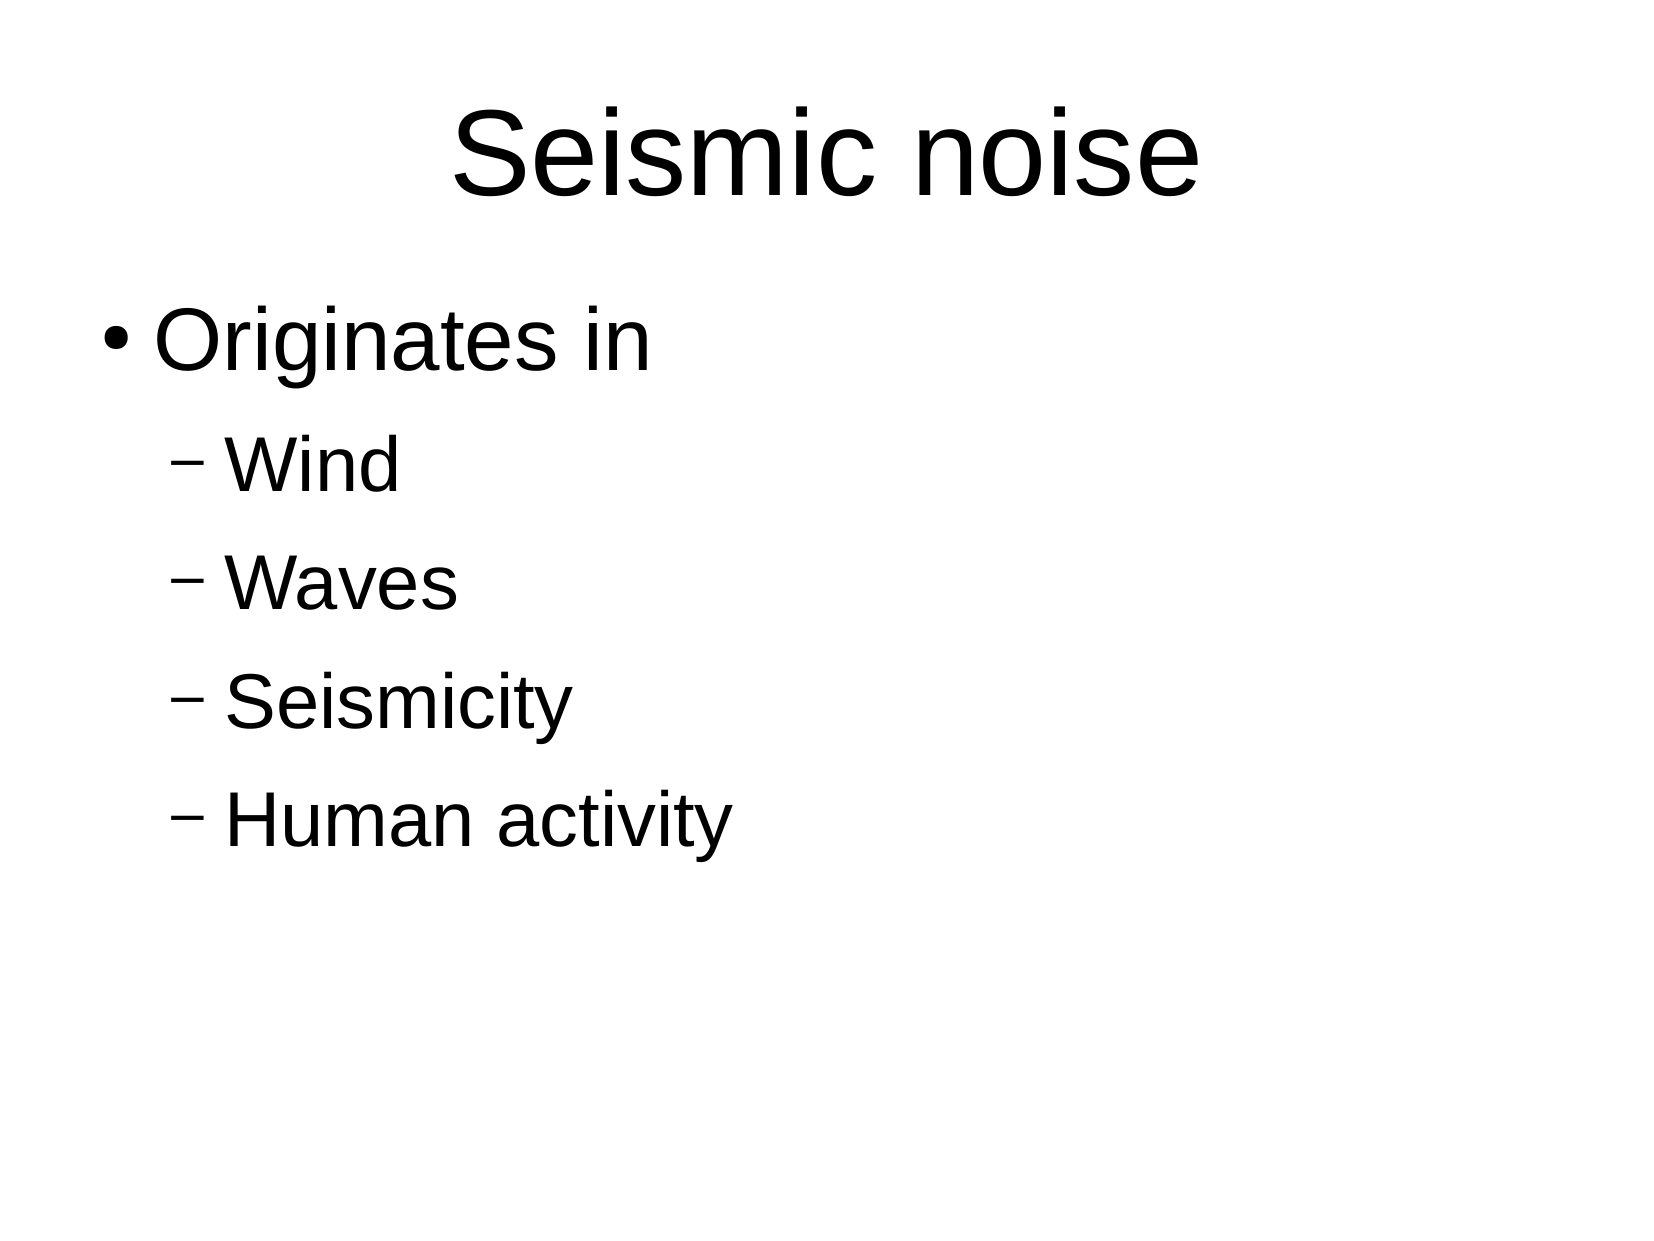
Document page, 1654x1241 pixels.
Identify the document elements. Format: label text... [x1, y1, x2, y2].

list Originates in Wind Waves Seismicity Human activity [82, 290, 1571, 1010]
title Seismic noise [82, 49, 1571, 257]
